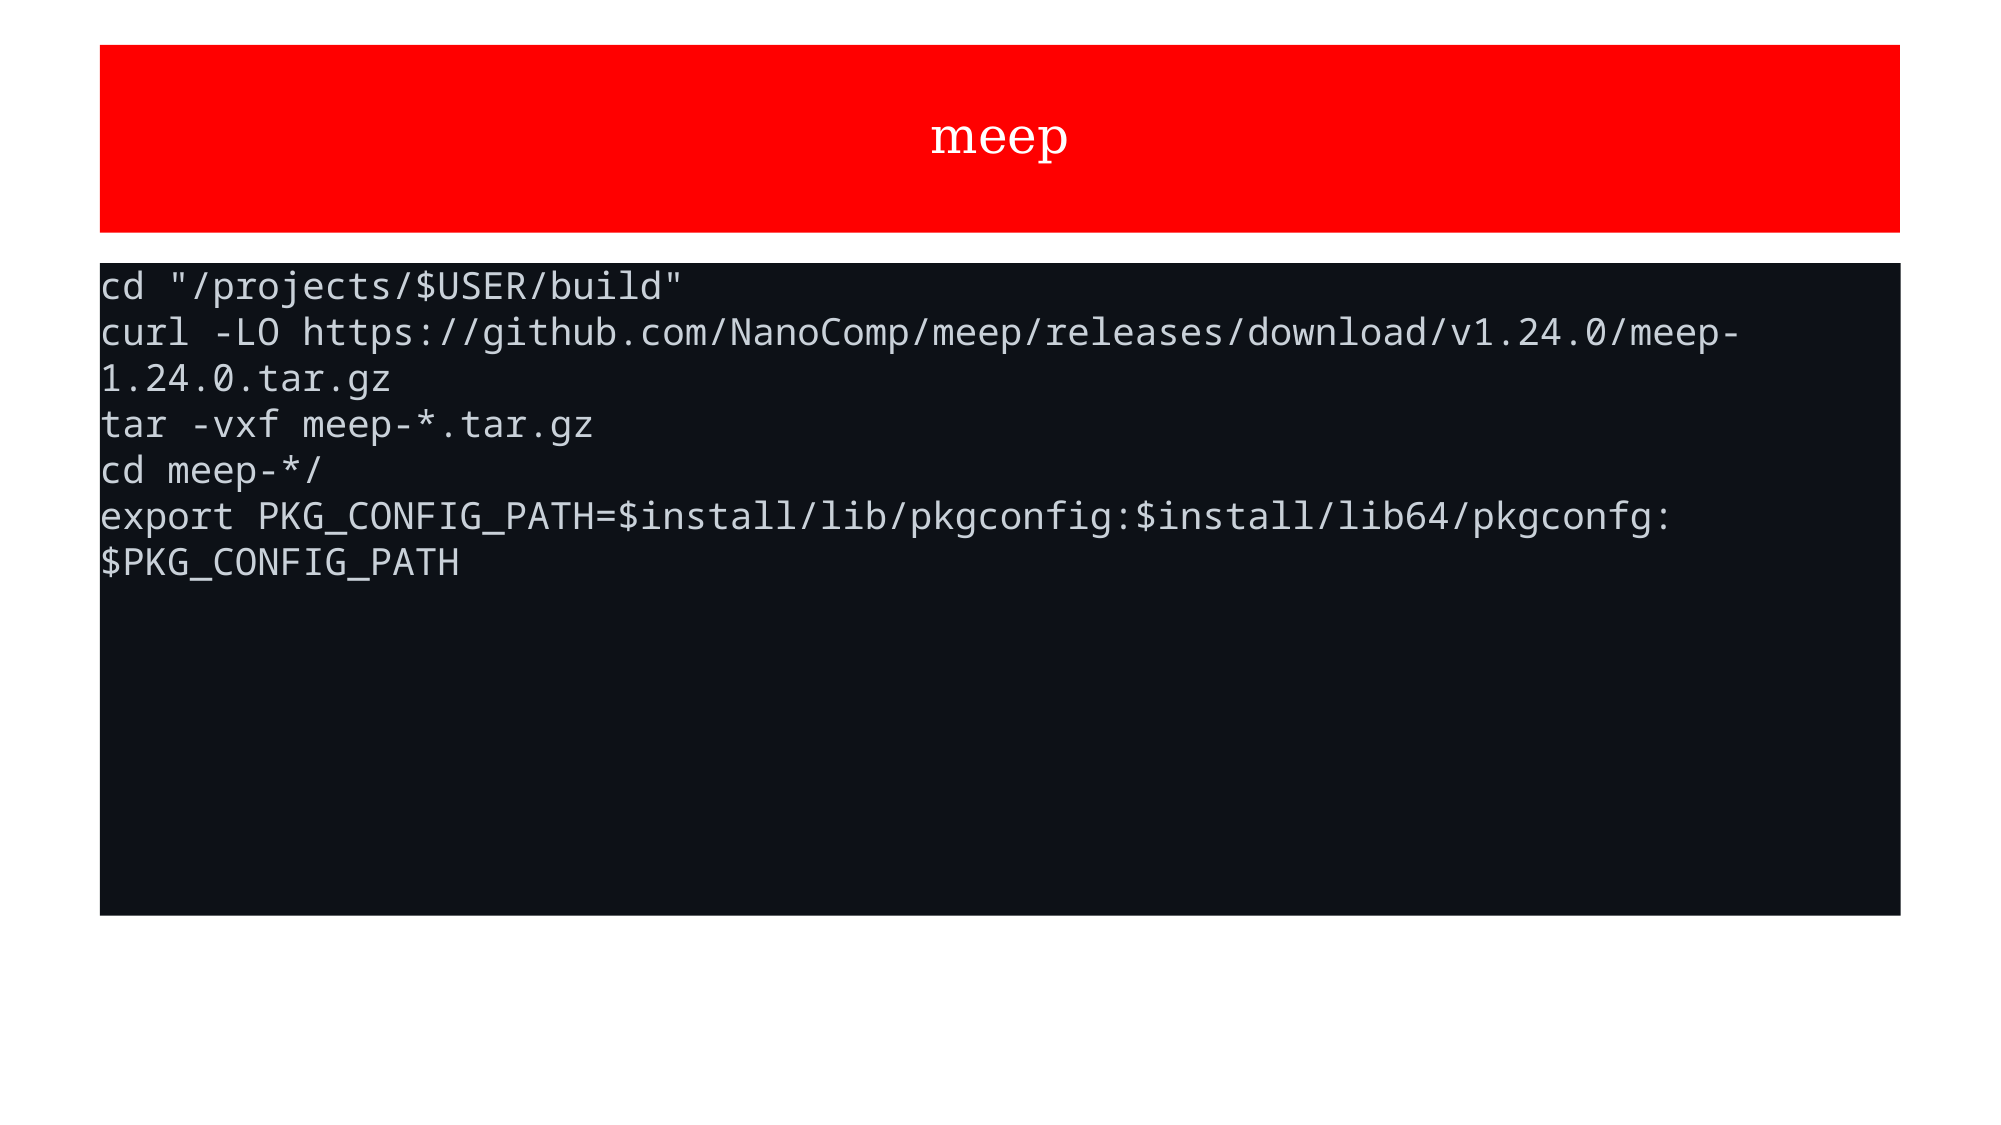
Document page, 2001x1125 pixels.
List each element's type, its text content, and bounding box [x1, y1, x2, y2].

list cd "/projects/$USER/build" curl -LO https://github.com/NanoComp/meep/releases/download/v1.24.0/meep-1.24.0.tar.gz tar -vxf meep-*.tar.gz cd meep-*/ export PKG_CONFIG_PATH=$install/lib/pkgconfig:$install/lib64/pkgconfg:$PKG_CONFIG_PATH [99, 263, 1901, 916]
title meep [99, 44, 1900, 233]
